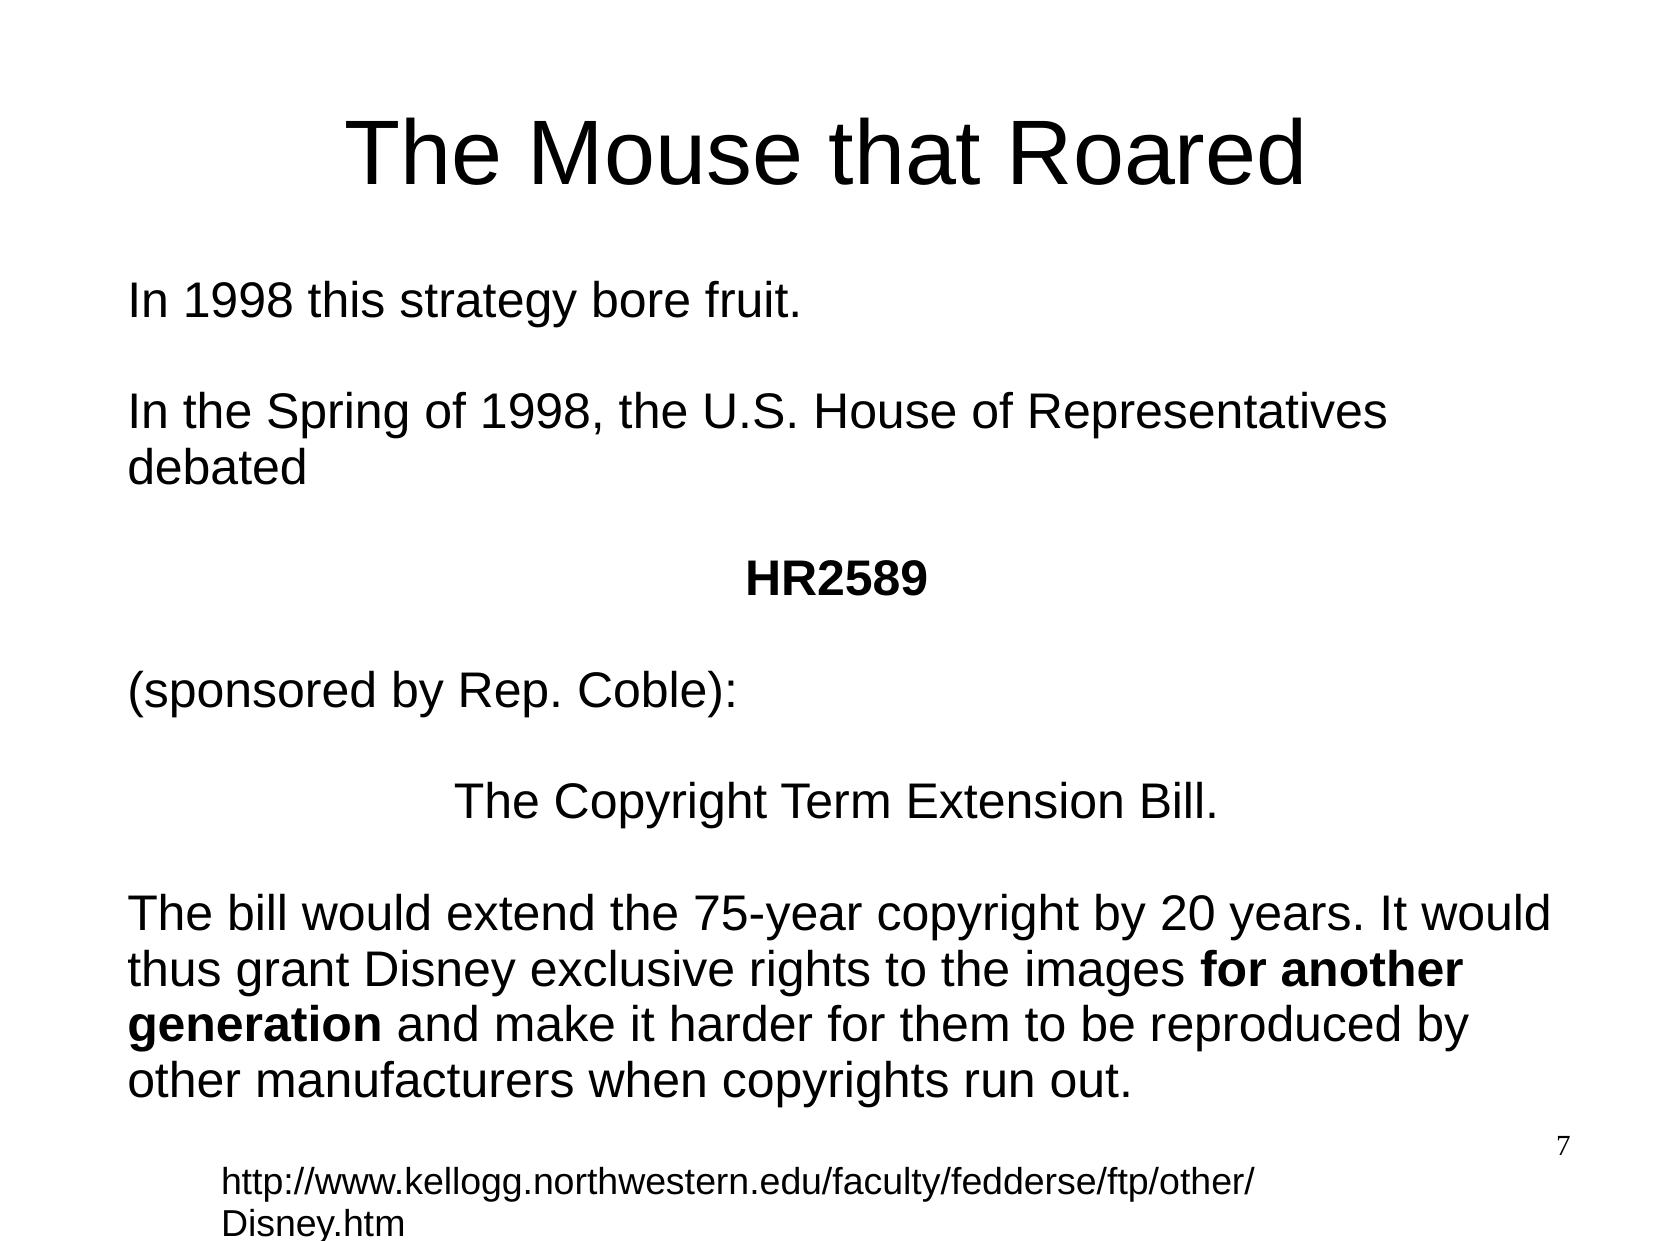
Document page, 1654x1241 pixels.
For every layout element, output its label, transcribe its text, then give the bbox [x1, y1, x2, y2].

text_box http://www.kellogg.northwestern.edu/faculty/fedderse/ftp/other/Disney.htm [206, 1152, 1451, 1210]
title The Mouse that Roared [82, 49, 1571, 257]
text_box In 1998 this strategy bore fruit. In the Spring of 1998, the U.S. House of Representatives debated HR2589 (sponsored by Rep. Coble): The Copyright Term Extension Bill. The bill would extend the 75-year copyright by 20 years. It would thus grant Disney exclusive rights to the images for another generation and make it harder for them to be reproduced by other manufacturers when copyrights run out. [112, 264, 1576, 1120]
